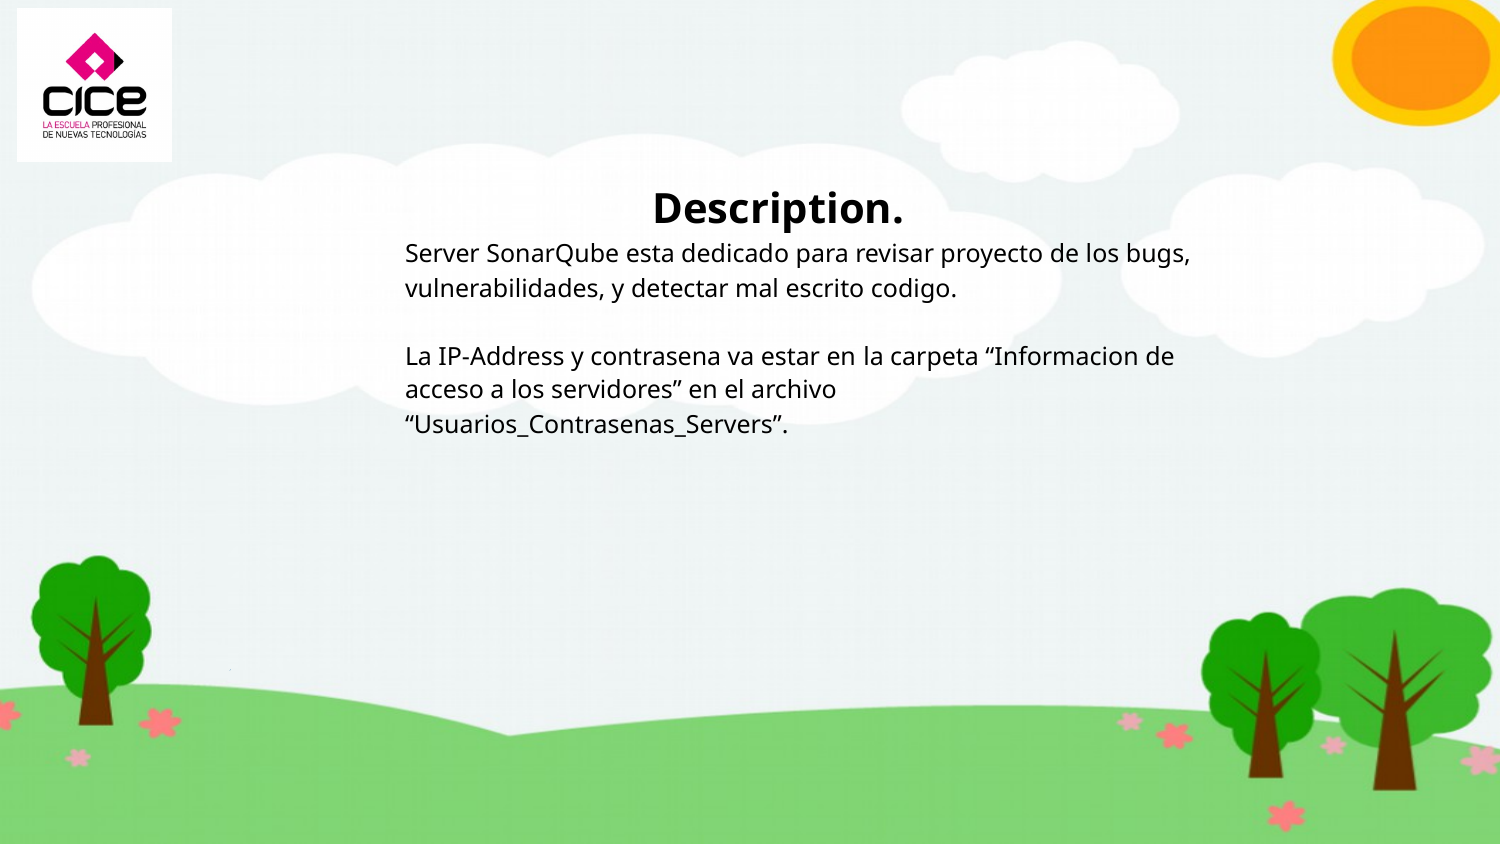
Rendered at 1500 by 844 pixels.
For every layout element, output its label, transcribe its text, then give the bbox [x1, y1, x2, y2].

title Description. Server SonarQube esta dedicado para revisar proyecto de los bugs, vulnerabilidades, y detectar mal escrito codigo. La IP-Address y contrasena va estar en la carpeta “Informacion de acceso a los servidores” en el archivo “Usuarios_Contrasenas_Servers”. [405, 210, 1218, 410]
picture [0, 0, 1500, 844]
